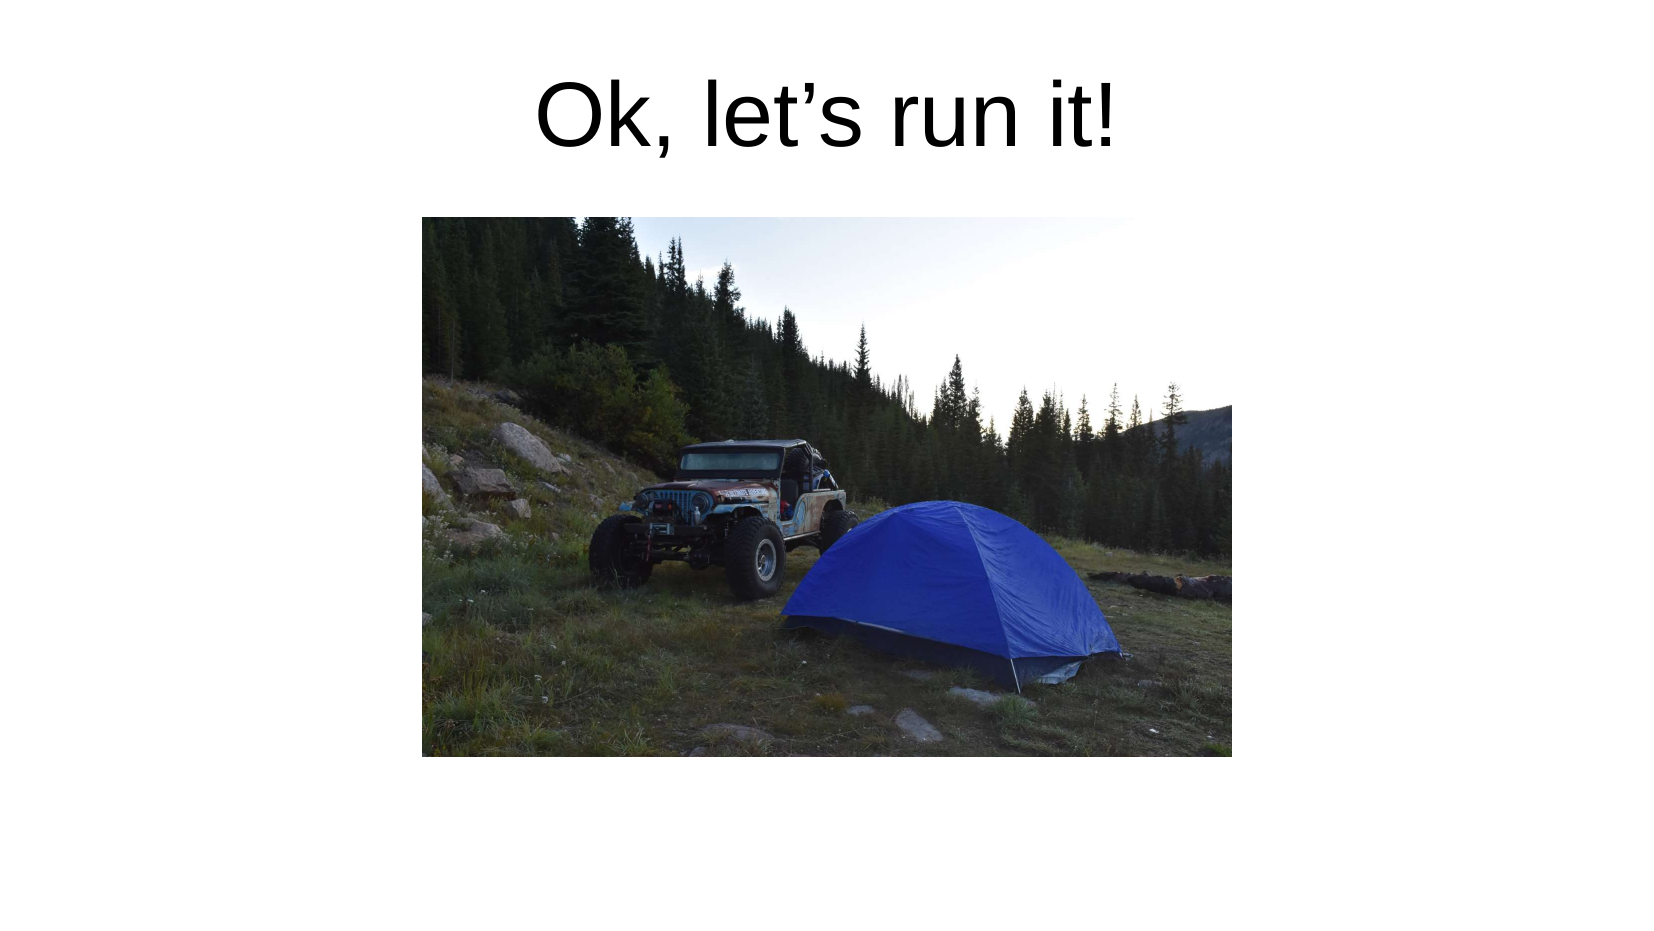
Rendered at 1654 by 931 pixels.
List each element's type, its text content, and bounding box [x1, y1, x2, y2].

title Ok, let’s run it! [82, 37, 1571, 193]
picture [422, 217, 1232, 758]
